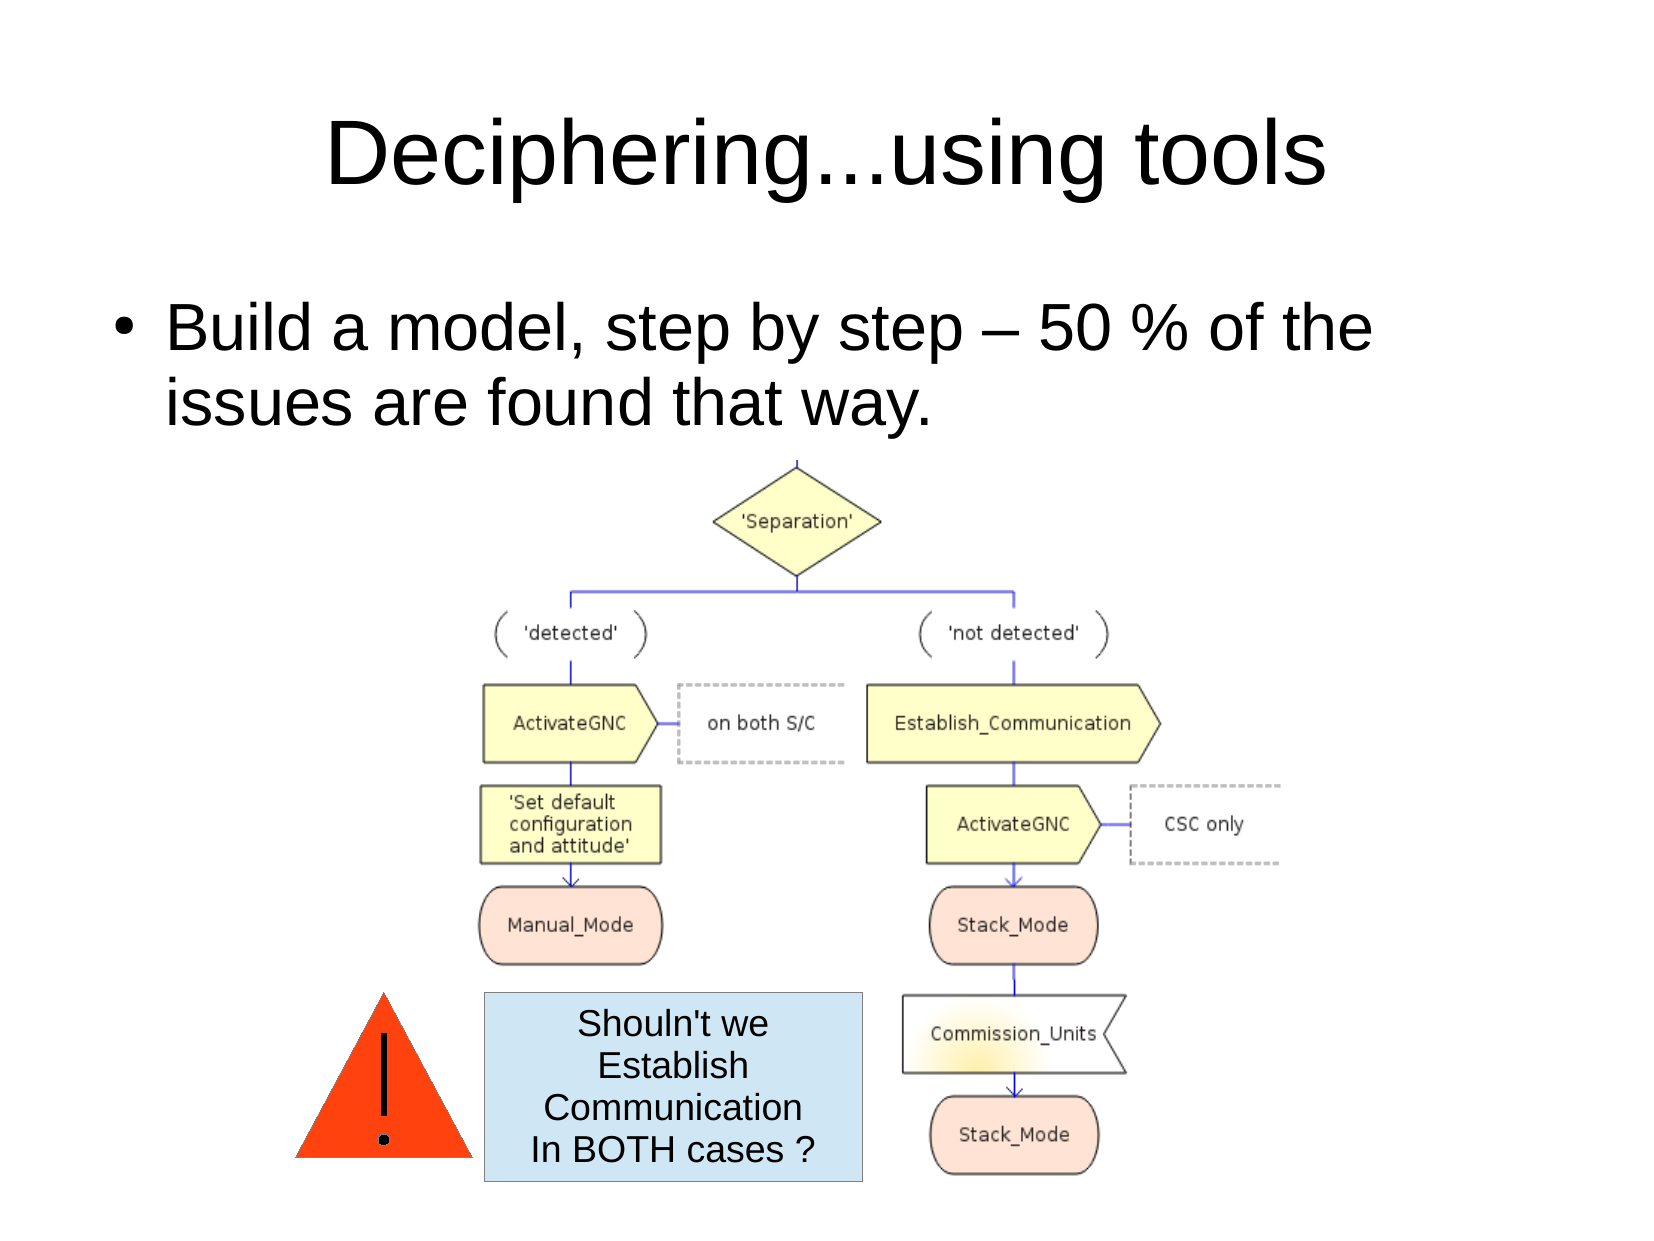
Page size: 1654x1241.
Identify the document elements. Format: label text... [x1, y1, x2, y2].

title Deciphering...using tools [82, 49, 1571, 257]
text_box Shouln't we Establish Communication In BOTH cases ? [484, 992, 863, 1182]
text_box [295, 992, 473, 1158]
list Build a model, step by step – 50 % of the issues are found that way. [94, 290, 1538, 1010]
picture [472, 460, 1288, 1182]
